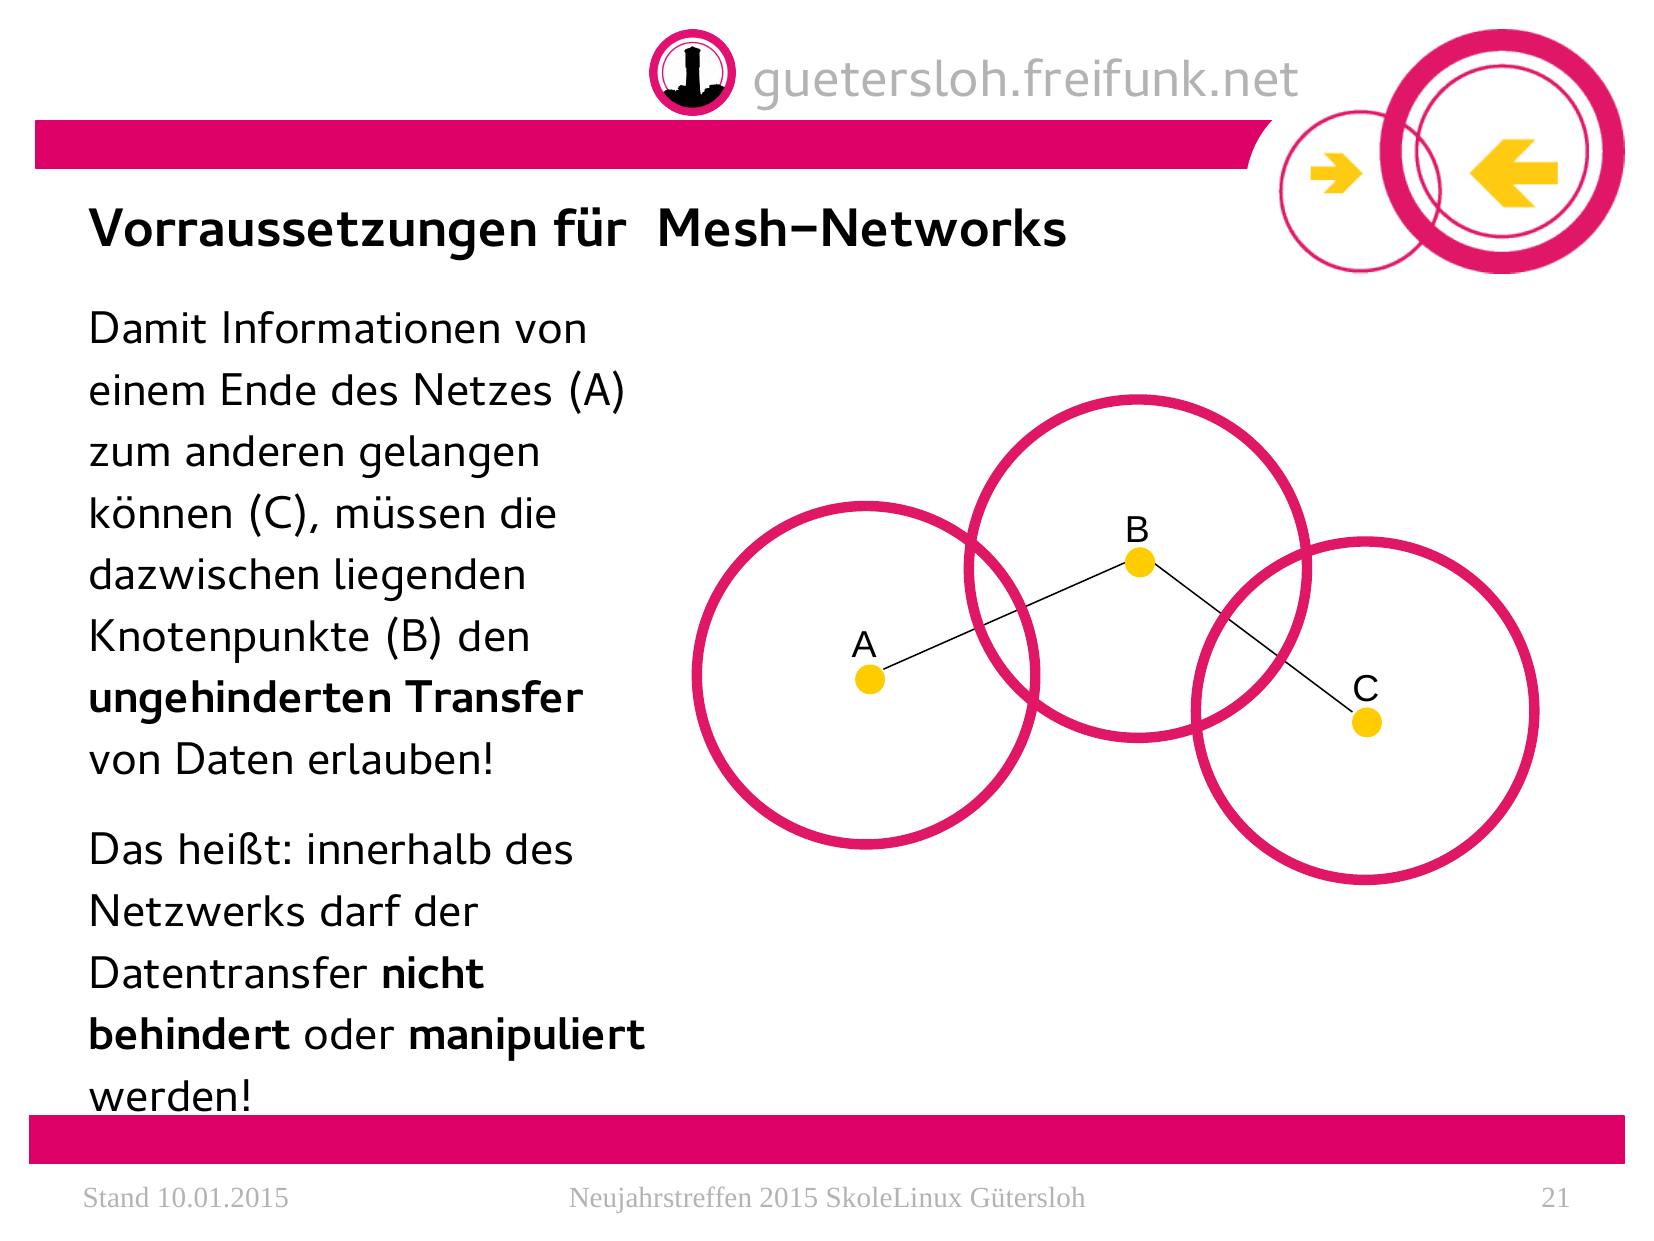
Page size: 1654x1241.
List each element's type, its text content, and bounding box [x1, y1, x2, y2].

picture [649, 29, 736, 116]
text_box [855, 674, 886, 695]
list Damit Informationen von einem Ende des Netzes (A) zum anderen gelangen können (C), müssen die dazwischen liegenden Knotenpunkte (B) den ungehinderten Transfer von Daten erlauben! Das heißt: innerhalb des Netzwerks darf der Datentransfer nicht behindert oder manipuliert werden! [88, 295, 650, 1128]
text_box B [1109, 481, 1163, 558]
text_box [1352, 718, 1382, 738]
text_box A [836, 596, 890, 674]
text_box C [1337, 640, 1391, 718]
title Vorraussetzungen für Mesh-Networks [88, 196, 1270, 271]
text_box [1124, 558, 1156, 578]
picture [1278, 29, 1625, 274]
